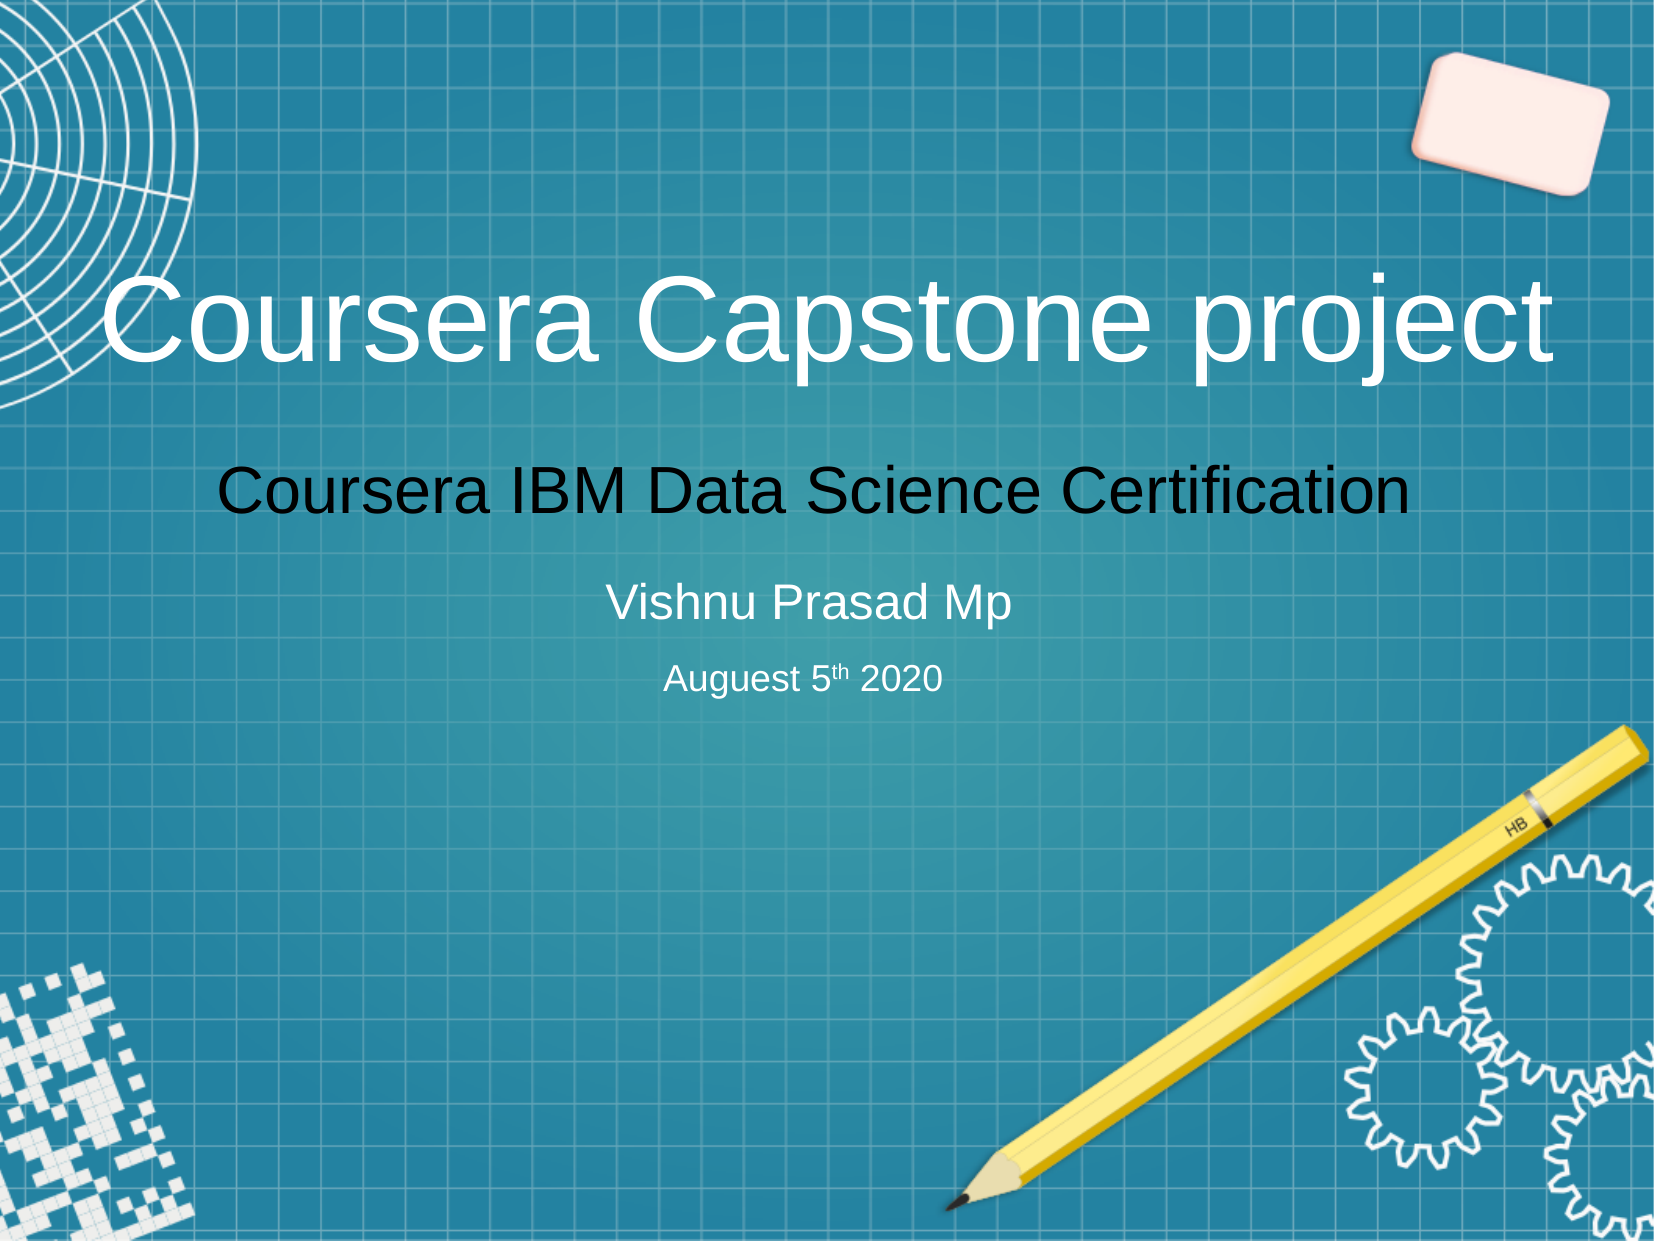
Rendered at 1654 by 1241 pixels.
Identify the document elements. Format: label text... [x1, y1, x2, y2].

title Coursera Capstone project [82, 177, 1571, 461]
text_box Auguest 5th 2020 [578, 650, 1028, 709]
picture [0, 0, 1654, 1241]
text_box Vishnu Prasad Mp [519, 567, 1099, 638]
subtitle Coursera IBM Data Science Certification [70, 188, 1559, 792]
